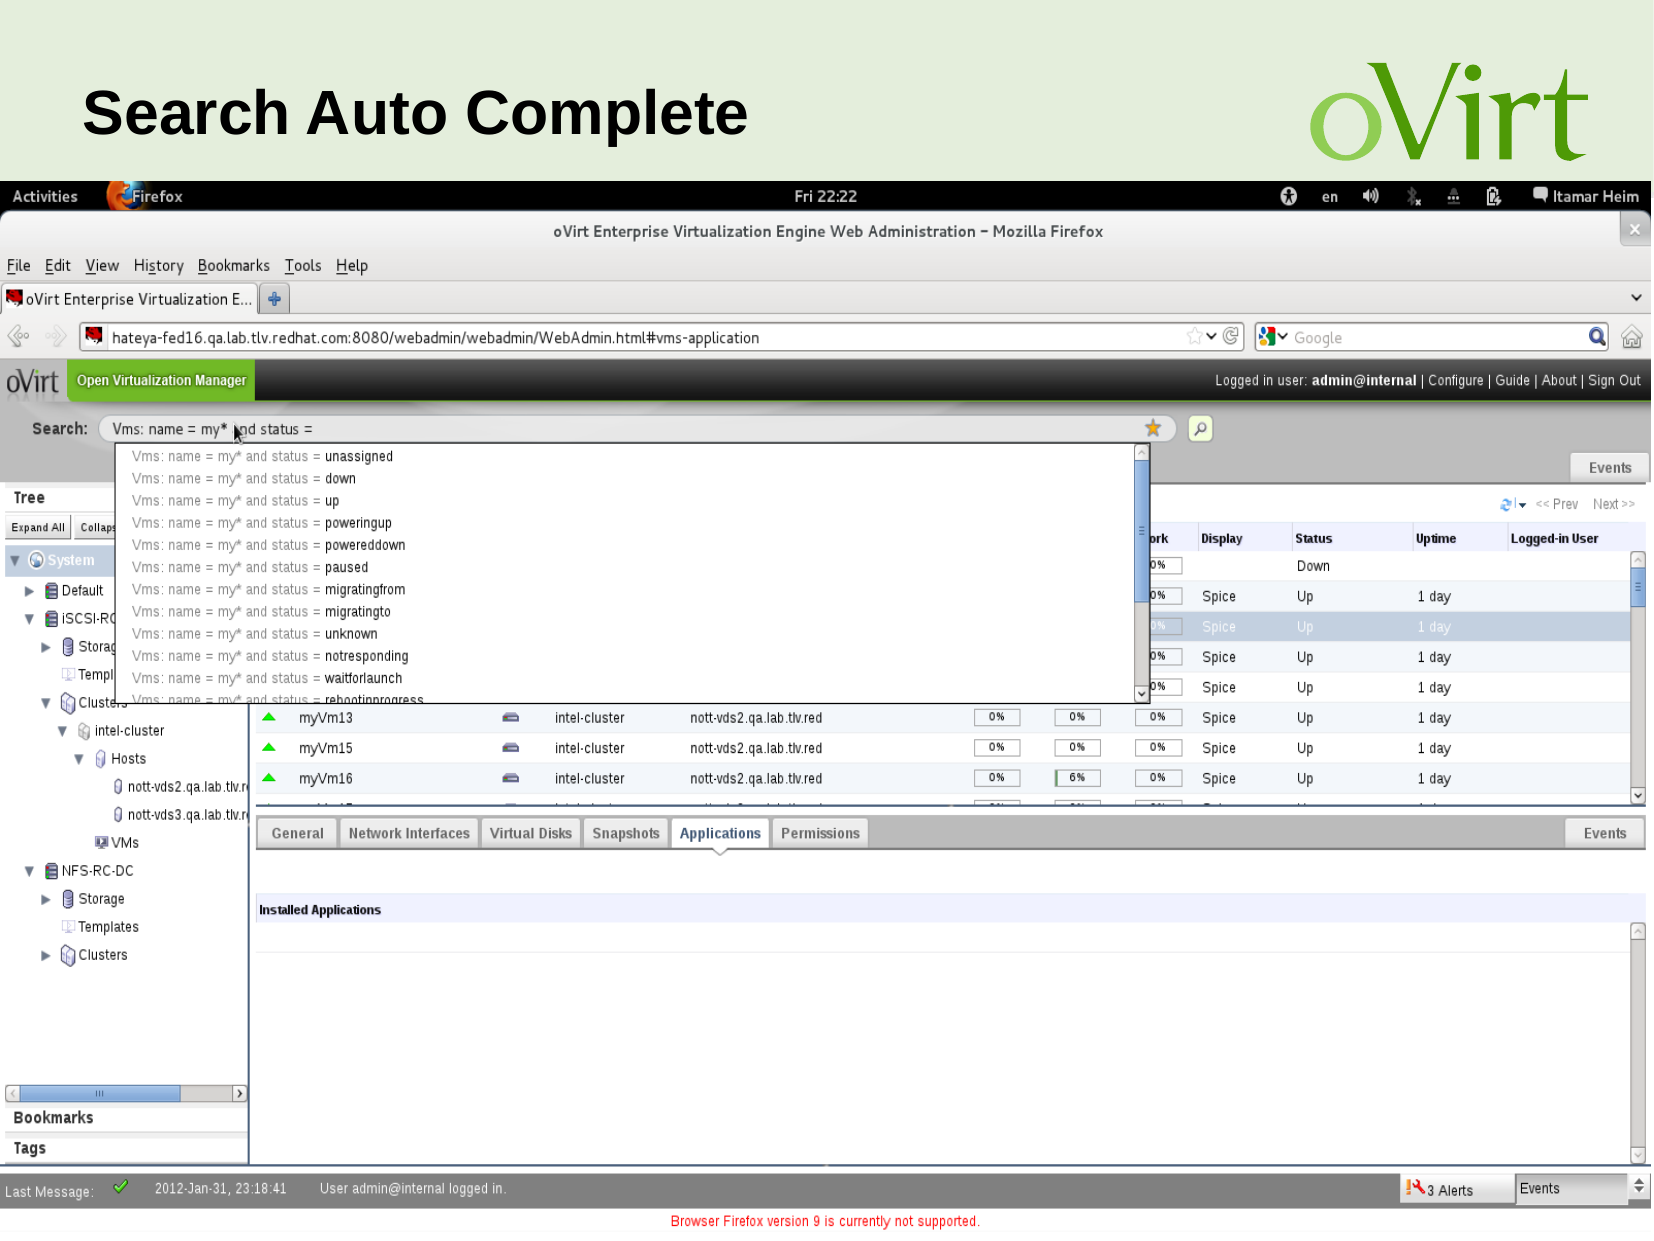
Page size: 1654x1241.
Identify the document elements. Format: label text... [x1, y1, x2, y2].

title Search Auto Complete [82, 37, 1571, 181]
picture [0, 181, 1651, 1232]
